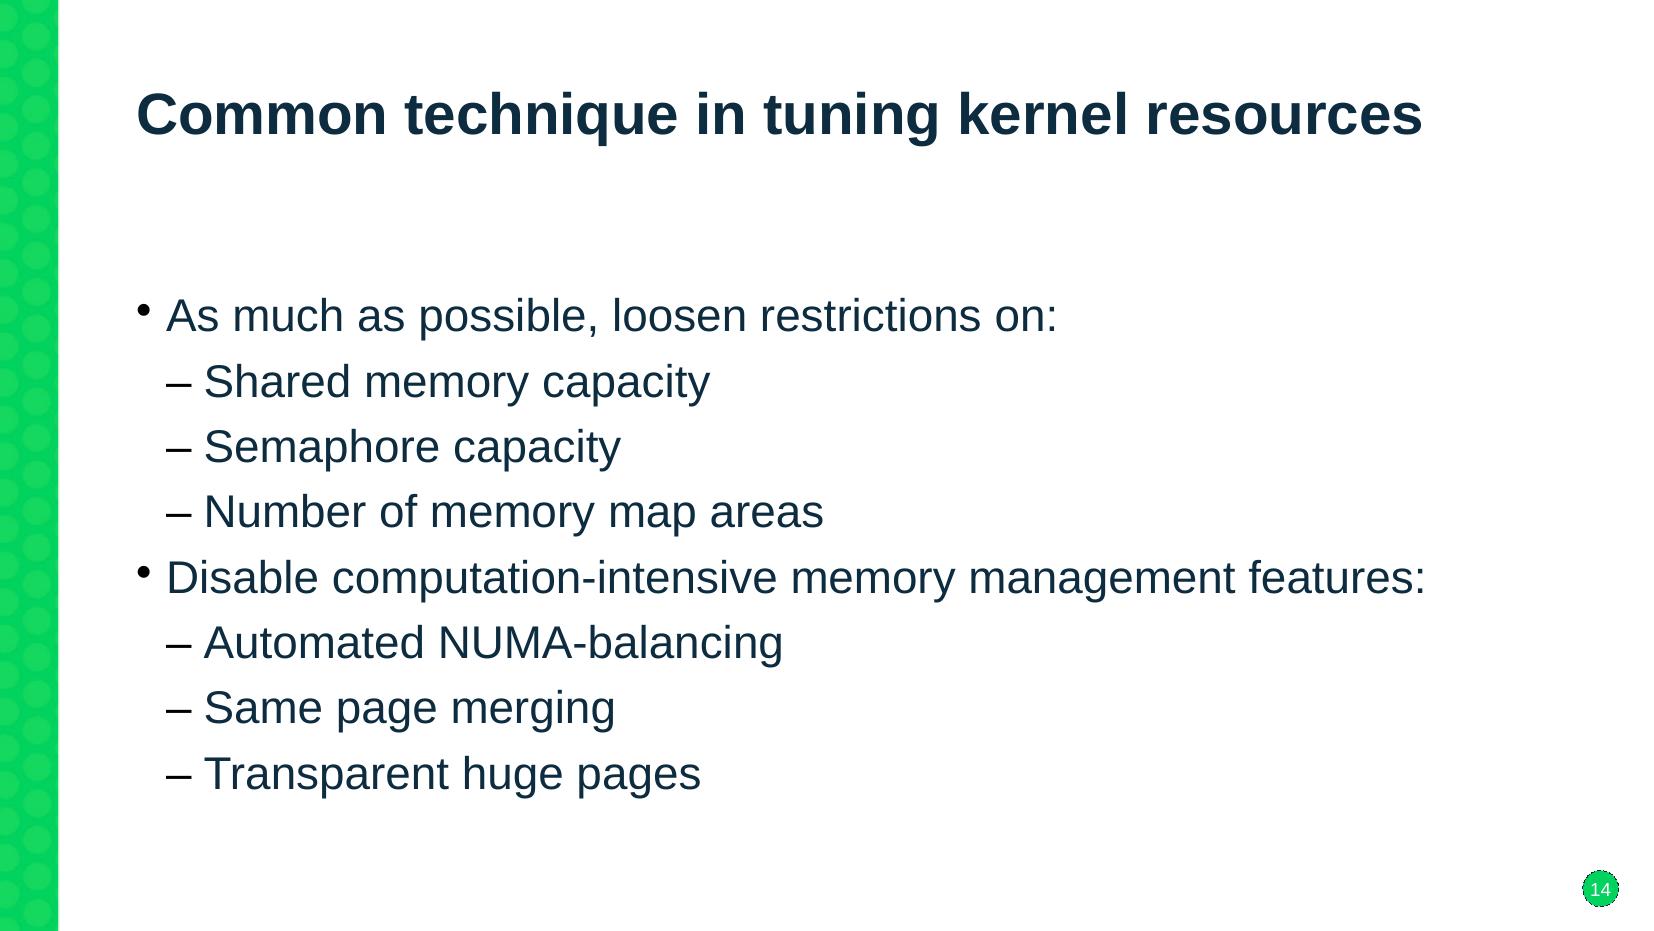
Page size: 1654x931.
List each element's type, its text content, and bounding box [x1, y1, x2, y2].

picture [0, 0, 76, 931]
title Common technique in tuning kernel resources [121, 37, 1531, 193]
list As much as possible, loosen restrictions on: Shared memory capacity Semaphore capacity Number of memory map areas Disable computation-intensive memory management features: Automated NUMA-balancing Same page merging Transparent huge pages [121, 217, 1531, 826]
